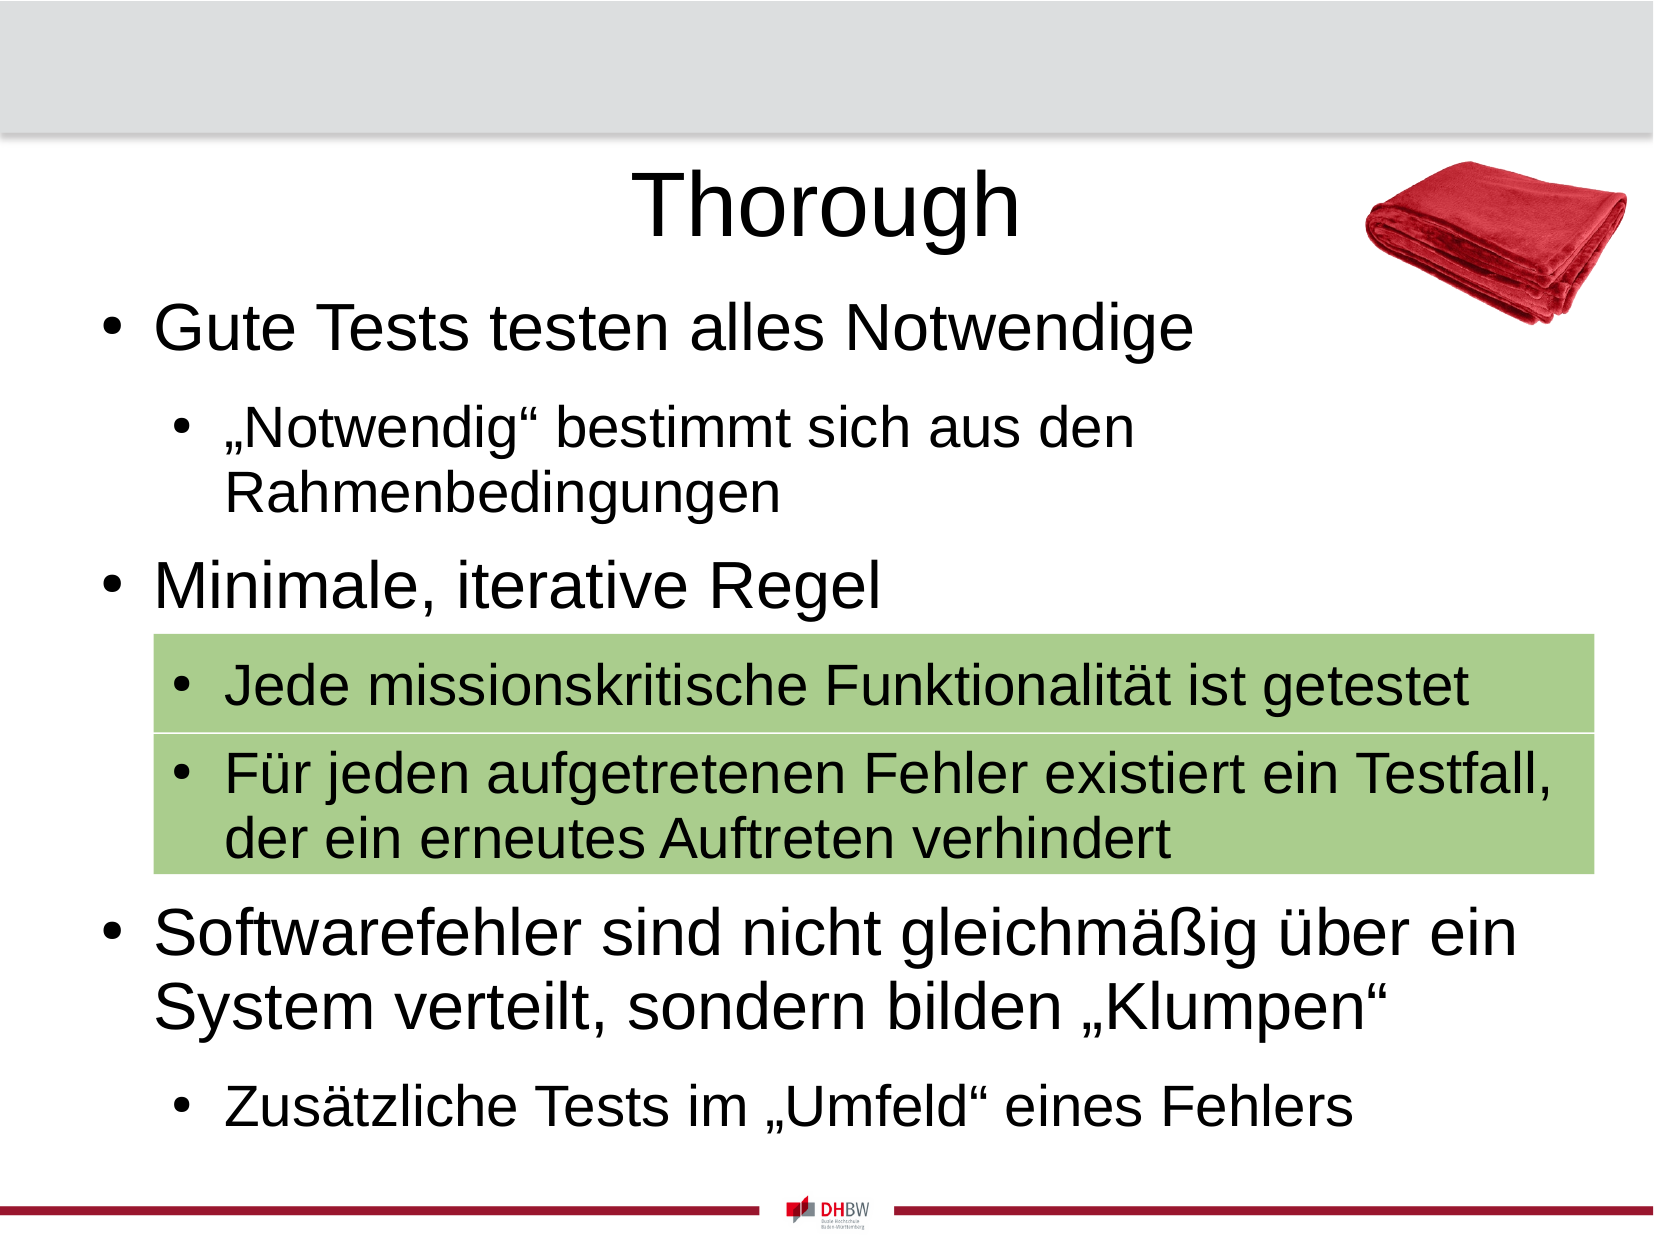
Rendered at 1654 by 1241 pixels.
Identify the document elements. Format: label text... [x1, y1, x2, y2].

picture [0, 1, 1654, 1237]
text_box [1571, 734, 1595, 875]
title Thorough [82, 147, 1571, 257]
list Gute Tests testen alles Notwendige „Notwendig“ bestimmt sich aus den Rahmenbedingungen Minimale, iterative Regel Jede missionskritische Funktionalität ist getestet Für jeden aufgetretenen Fehler existiert ein Testfall, der ein erneutes Auftreten verhindert Softwarefehler sind nicht gleichmäßig über ein System verteilt, sondern bilden „Klumpen“ Zusätzliche Tests im „Umfeld“ eines Fehlers [82, 290, 1571, 1139]
text_box [1571, 633, 1595, 733]
